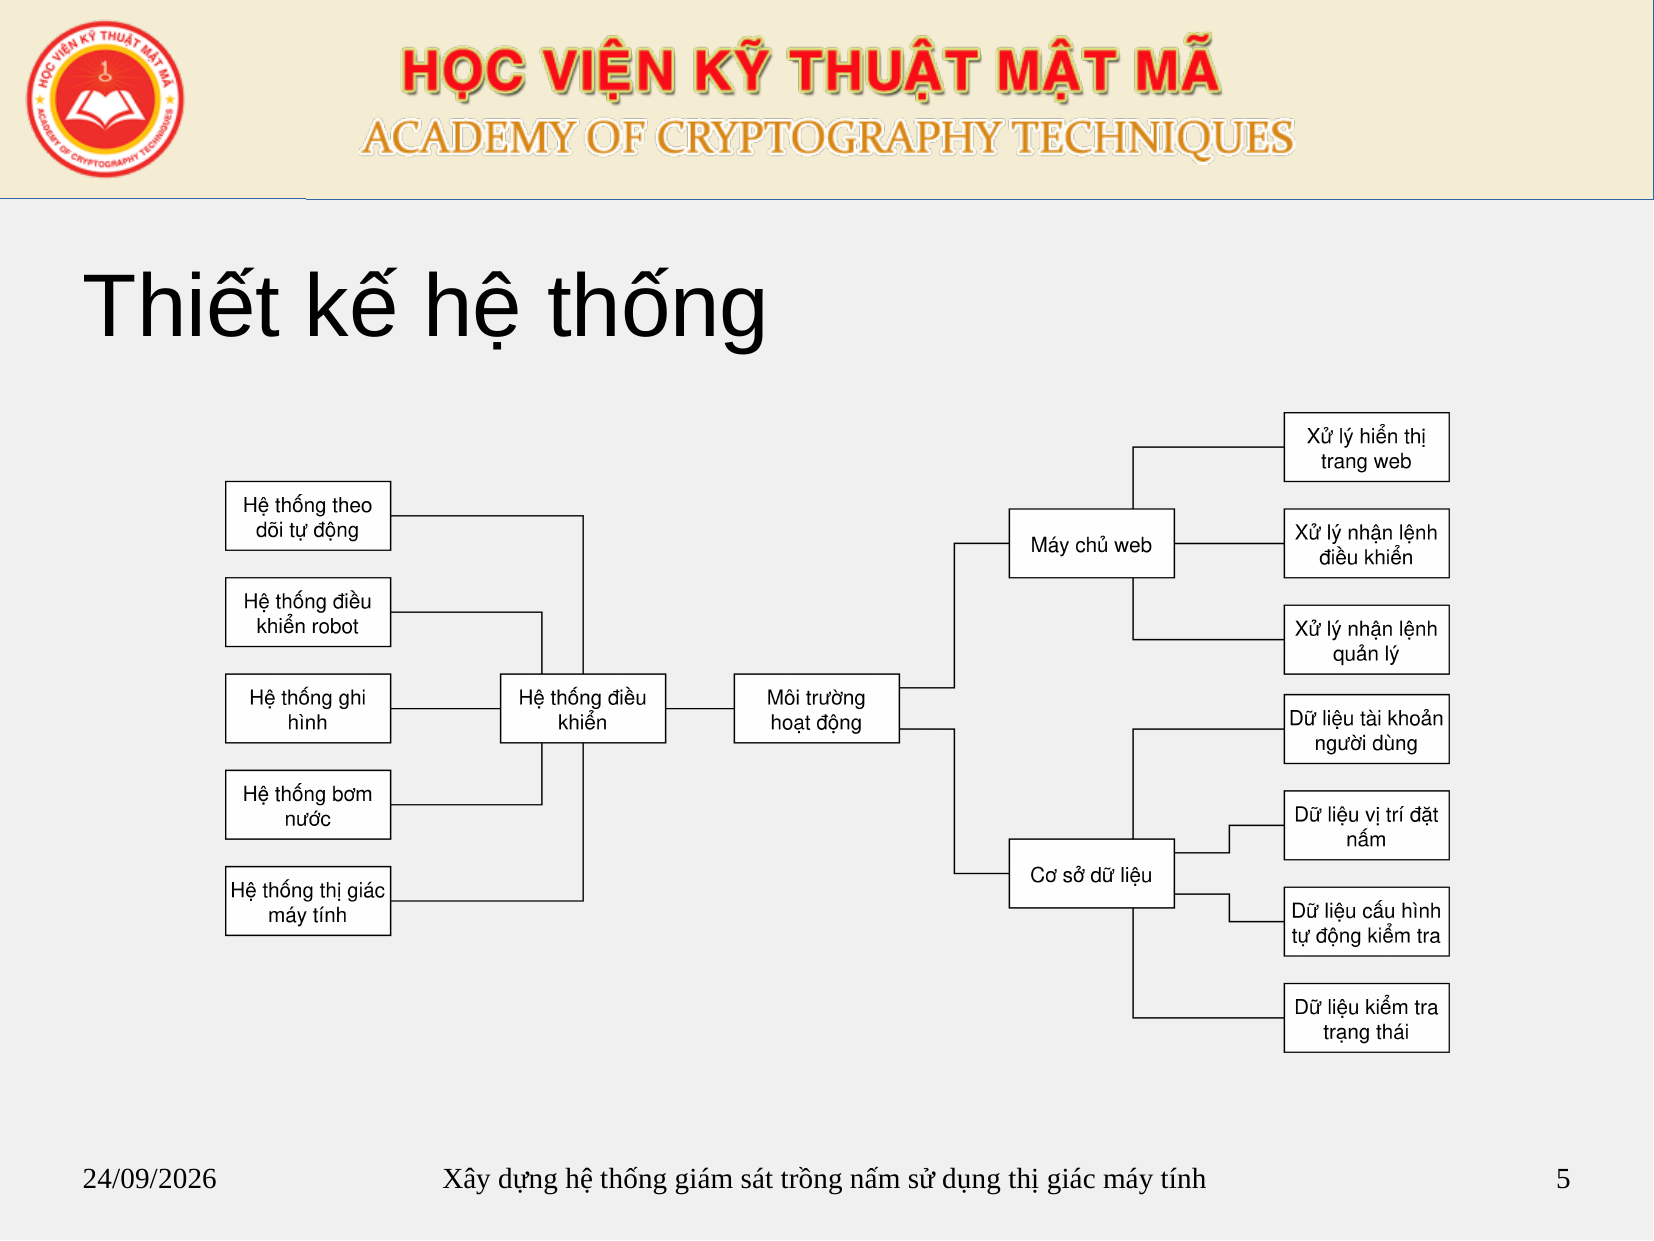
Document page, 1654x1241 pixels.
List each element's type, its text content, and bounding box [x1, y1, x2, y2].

picture [358, 31, 1296, 165]
title Thiết kế hệ thống [82, 236, 1576, 375]
picture [17, 11, 194, 188]
picture [225, 412, 1450, 1053]
